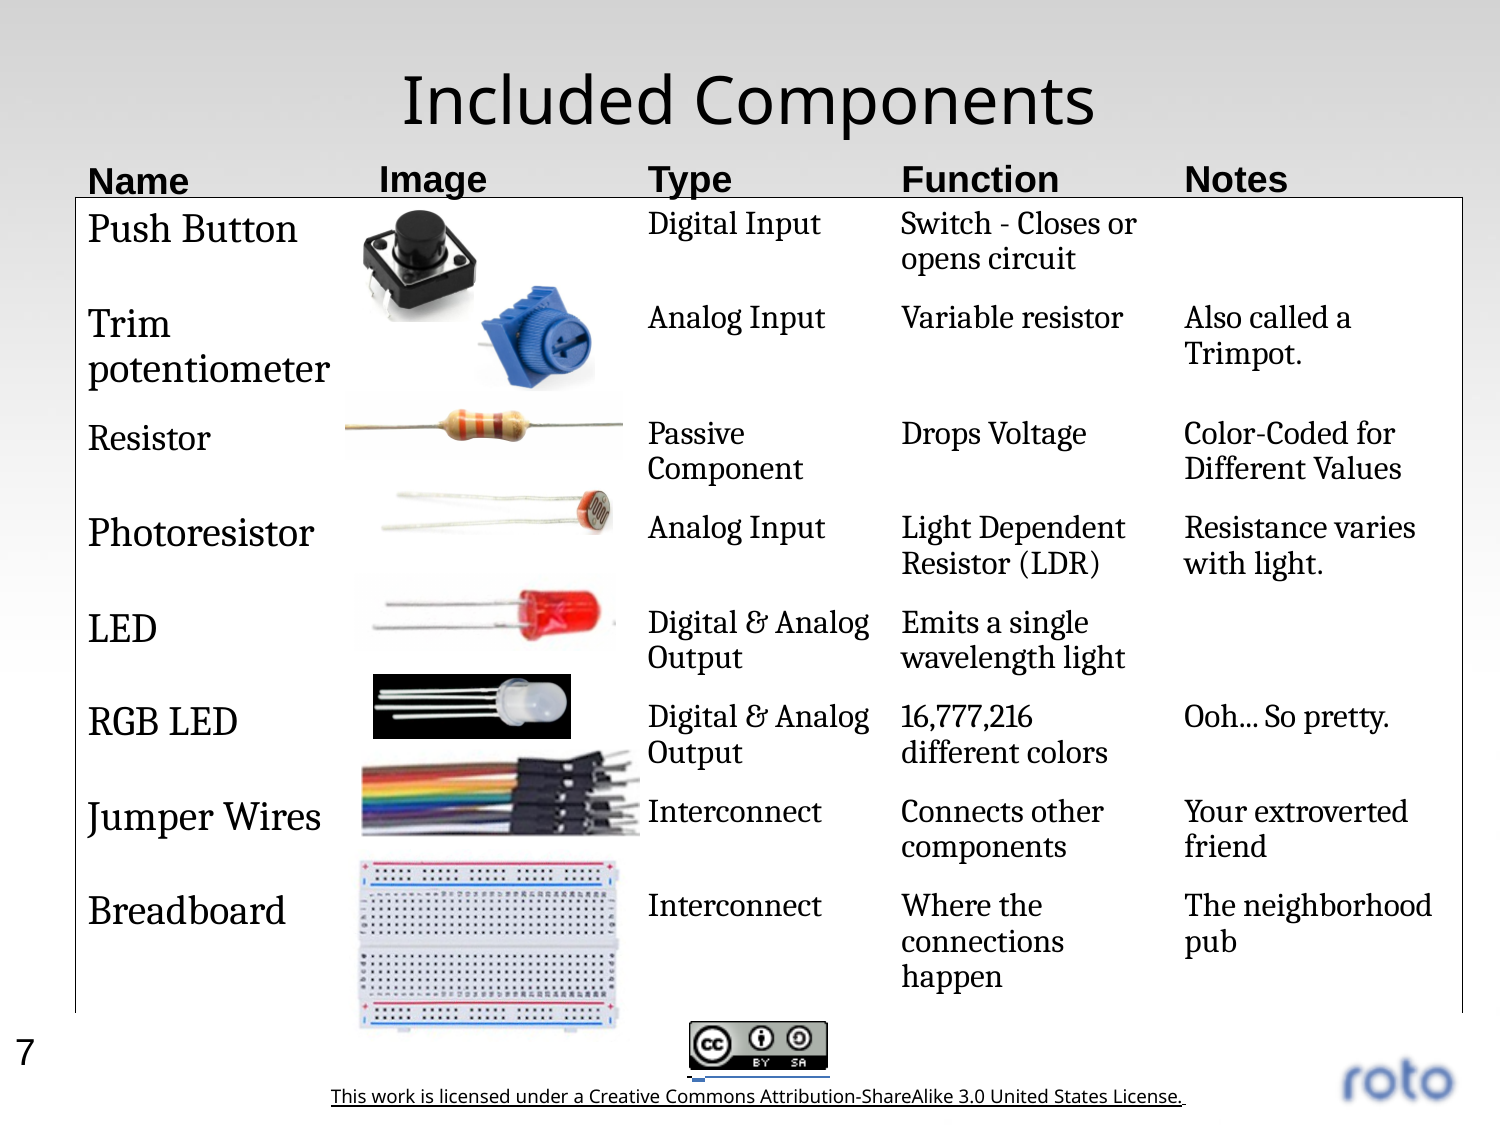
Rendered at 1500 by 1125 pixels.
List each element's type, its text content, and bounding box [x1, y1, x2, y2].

table_cell Passive Component [635, 407, 889, 502]
table_cell Where the connections happen [889, 879, 1172, 1013]
table_cell Trim potentiometer [76, 291, 366, 407]
table_cell 16,777,216 different colors [889, 691, 1172, 785]
table_cell Drops Voltage [889, 407, 1172, 502]
table_cell [366, 838, 635, 879]
table_cell [631, 879, 635, 1013]
table_cell Variable resistor [889, 291, 1172, 407]
table_cell The neighborhood pub [1172, 879, 1462, 1013]
table_header [1172, 212, 1462, 291]
table_cell [366, 691, 635, 748]
table_header Digital Input [635, 212, 889, 291]
table_cell Analog Input [635, 291, 889, 407]
table_cell [595, 291, 635, 407]
table_header Image [366, 153, 635, 212]
table_cell Resistance varies with light. [1172, 502, 1462, 596]
table_cell Color-Coded for Different Values [1172, 407, 1462, 502]
table_cell Digital & Analog Output [635, 691, 889, 785]
table_cell Analog Input [635, 502, 889, 596]
table_cell Resistor [76, 407, 366, 502]
table_header Function [889, 153, 1172, 212]
table_cell Interconnect [635, 879, 889, 1013]
table_cell Your extroverted friend [1172, 785, 1462, 879]
table_cell RGB LED [76, 691, 366, 785]
picture [0, 0, 1500, 1125]
table_cell [366, 407, 635, 502]
table_cell [366, 502, 635, 596]
table_cell Digital & Analog Output [635, 596, 889, 691]
table_cell [366, 322, 474, 391]
table_cell Photoresistor [76, 502, 366, 596]
table_cell Light Dependent Resistor (LDR) [889, 502, 1172, 596]
table_cell Breadboard [76, 879, 348, 1013]
table_cell Also called a Trimpot. [1172, 291, 1462, 407]
table_cell Jumper Wires [76, 785, 366, 879]
table_header Push Button [76, 212, 362, 291]
title Included Components [112, 49, 1388, 153]
table_cell [366, 596, 635, 691]
table_header Switch - Closes or opens circuit [889, 212, 1172, 291]
table_header Notes [1172, 153, 1462, 212]
table_cell [1172, 596, 1462, 691]
table_cell Connects other components [889, 785, 1172, 879]
table_header Name [75, 153, 366, 212]
table_header Type [635, 153, 889, 212]
table_cell Interconnect [635, 785, 889, 879]
table_cell LED [76, 596, 366, 691]
table_cell Ooh... So pretty. [1172, 691, 1462, 785]
table_cell Emits a single wavelength light [889, 596, 1172, 691]
table_header [478, 212, 635, 291]
